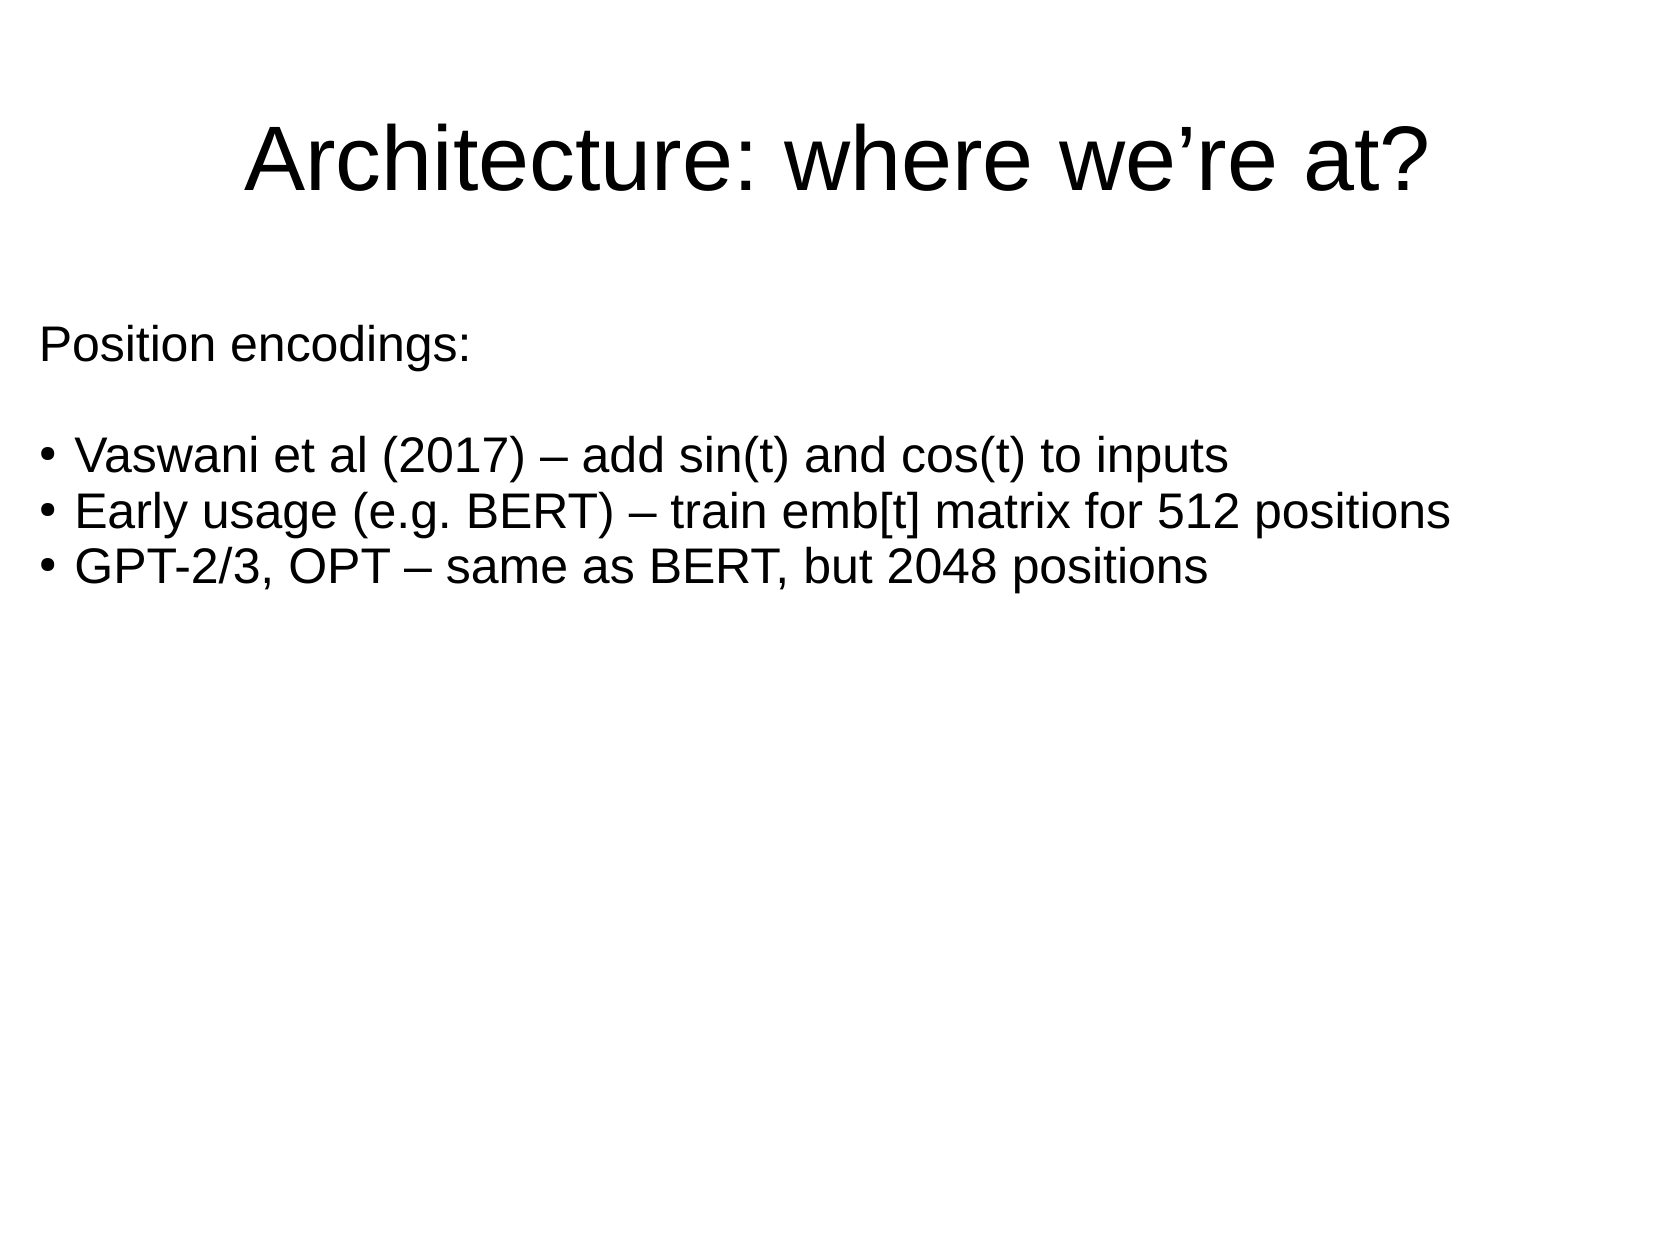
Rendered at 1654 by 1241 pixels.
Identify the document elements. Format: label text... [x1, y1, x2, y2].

text_box Position encodings: Vaswani et al (2017) – add sin(t) and cos(t) to inputs Early usage (e.g. BERT) – train emb[t] matrix for 512 positions GPT-2/3, OPT – same as BERT, but 2048 positions [24, 308, 1550, 602]
title Architecture: where we’re at? [94, 55, 1583, 263]
